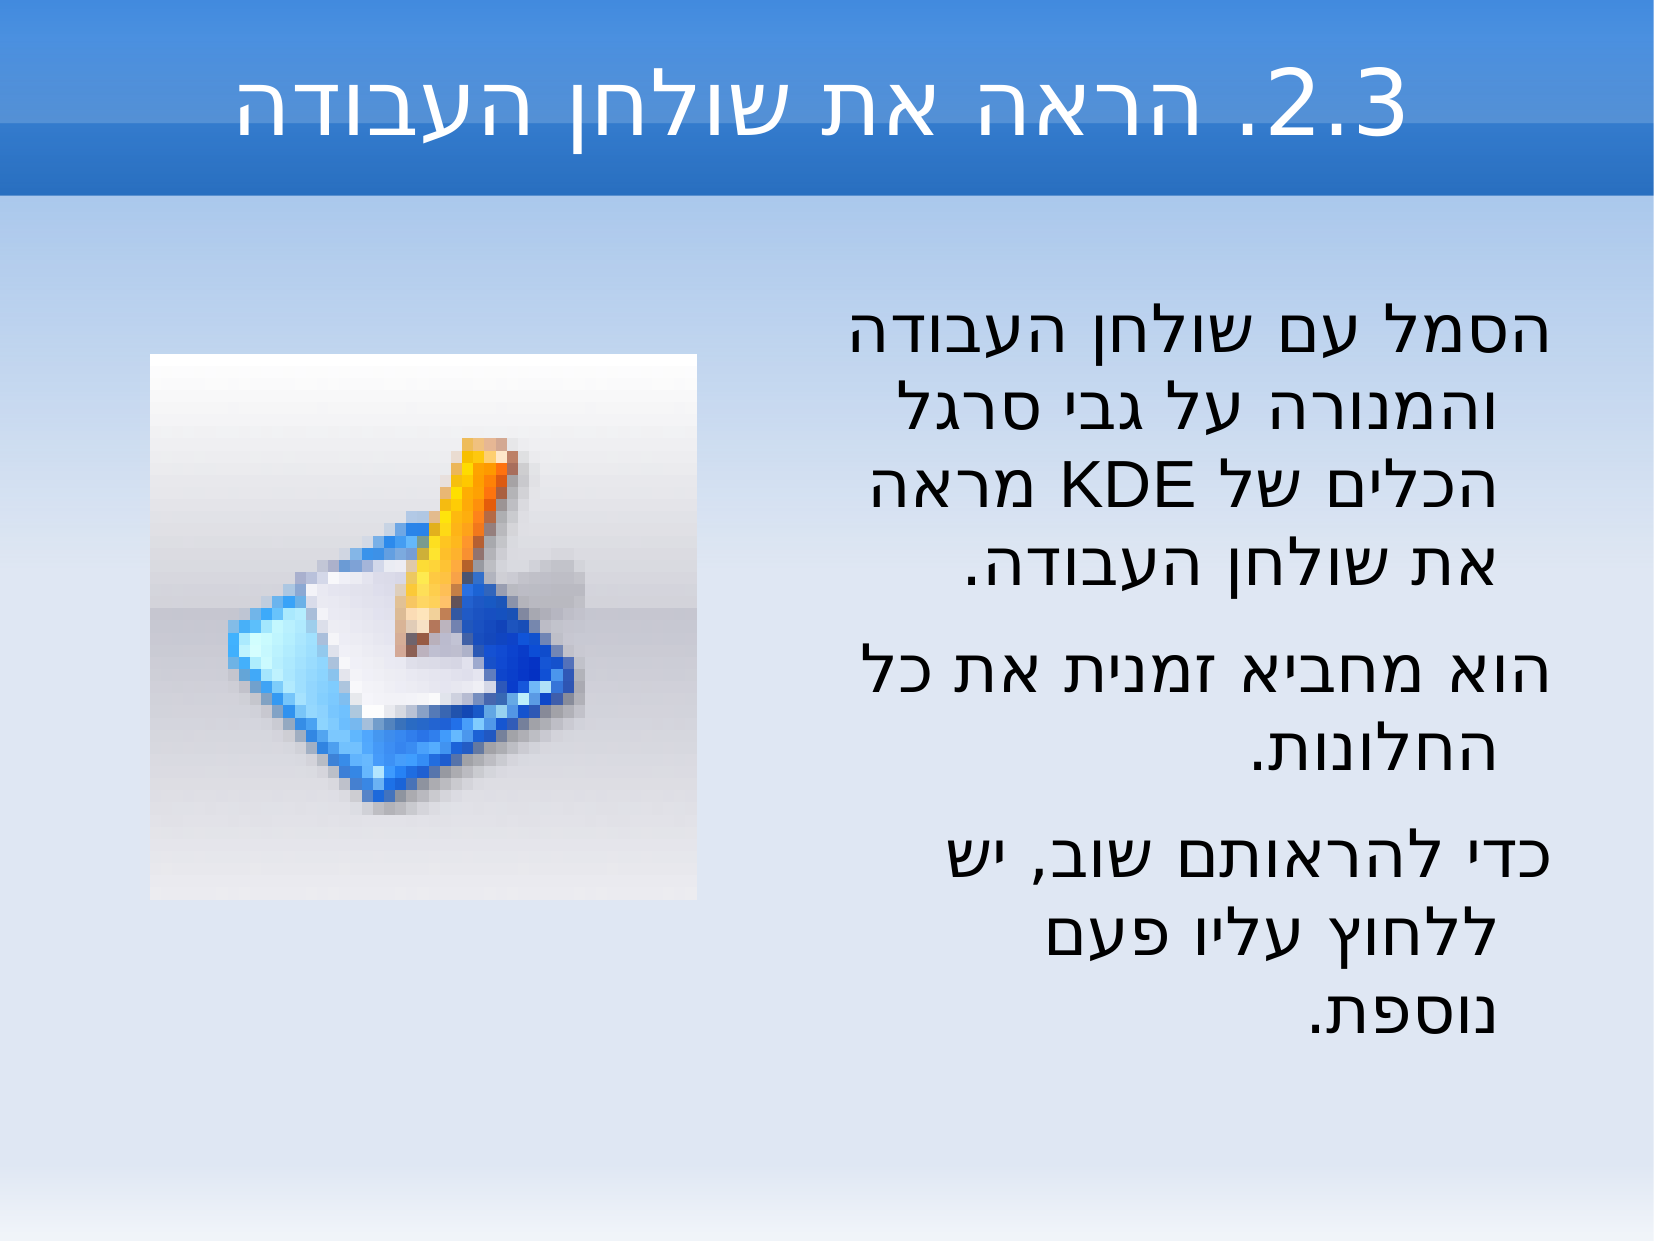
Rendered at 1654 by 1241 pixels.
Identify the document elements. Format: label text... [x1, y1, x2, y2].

picture [0, 0, 1654, 1241]
title 2.3. הראה את שולחן העבודה [76, 7, 1565, 200]
list הסמל עם שולחן העבודה והמנורה על גבי סרגל הכלים של KDE מראה את שולחן העבודה. הוא מחביא זמנית את כל החלונות. כדי להראותם שוב, יש ללחוץ עליו פעם נוספת. [845, 290, 1572, 1128]
